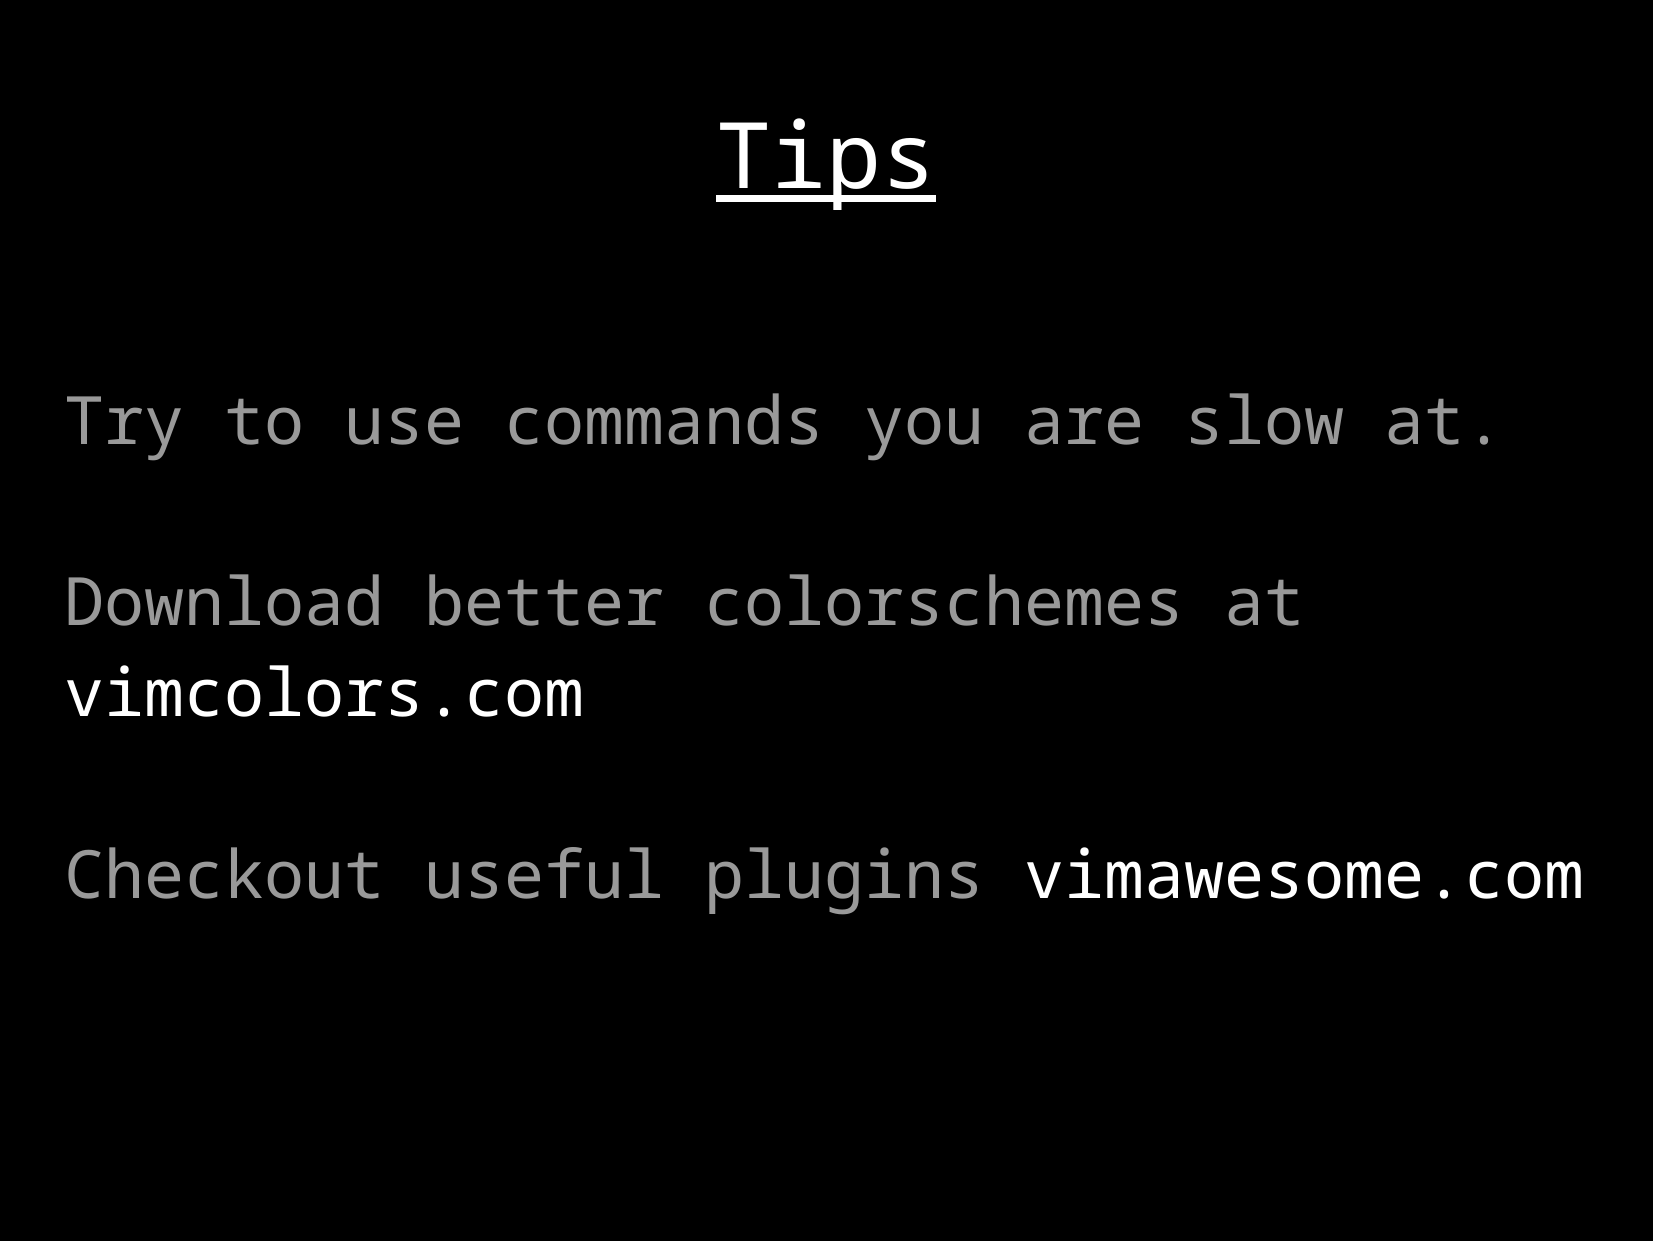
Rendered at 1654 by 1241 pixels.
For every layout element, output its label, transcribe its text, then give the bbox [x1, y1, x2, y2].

subtitle Try to use commands you are slow at. Download better colorschemes at vimcolors.com Checkout useful plugins vimawesome.com [28, 217, 1636, 1074]
title Tips [82, 49, 1571, 217]
